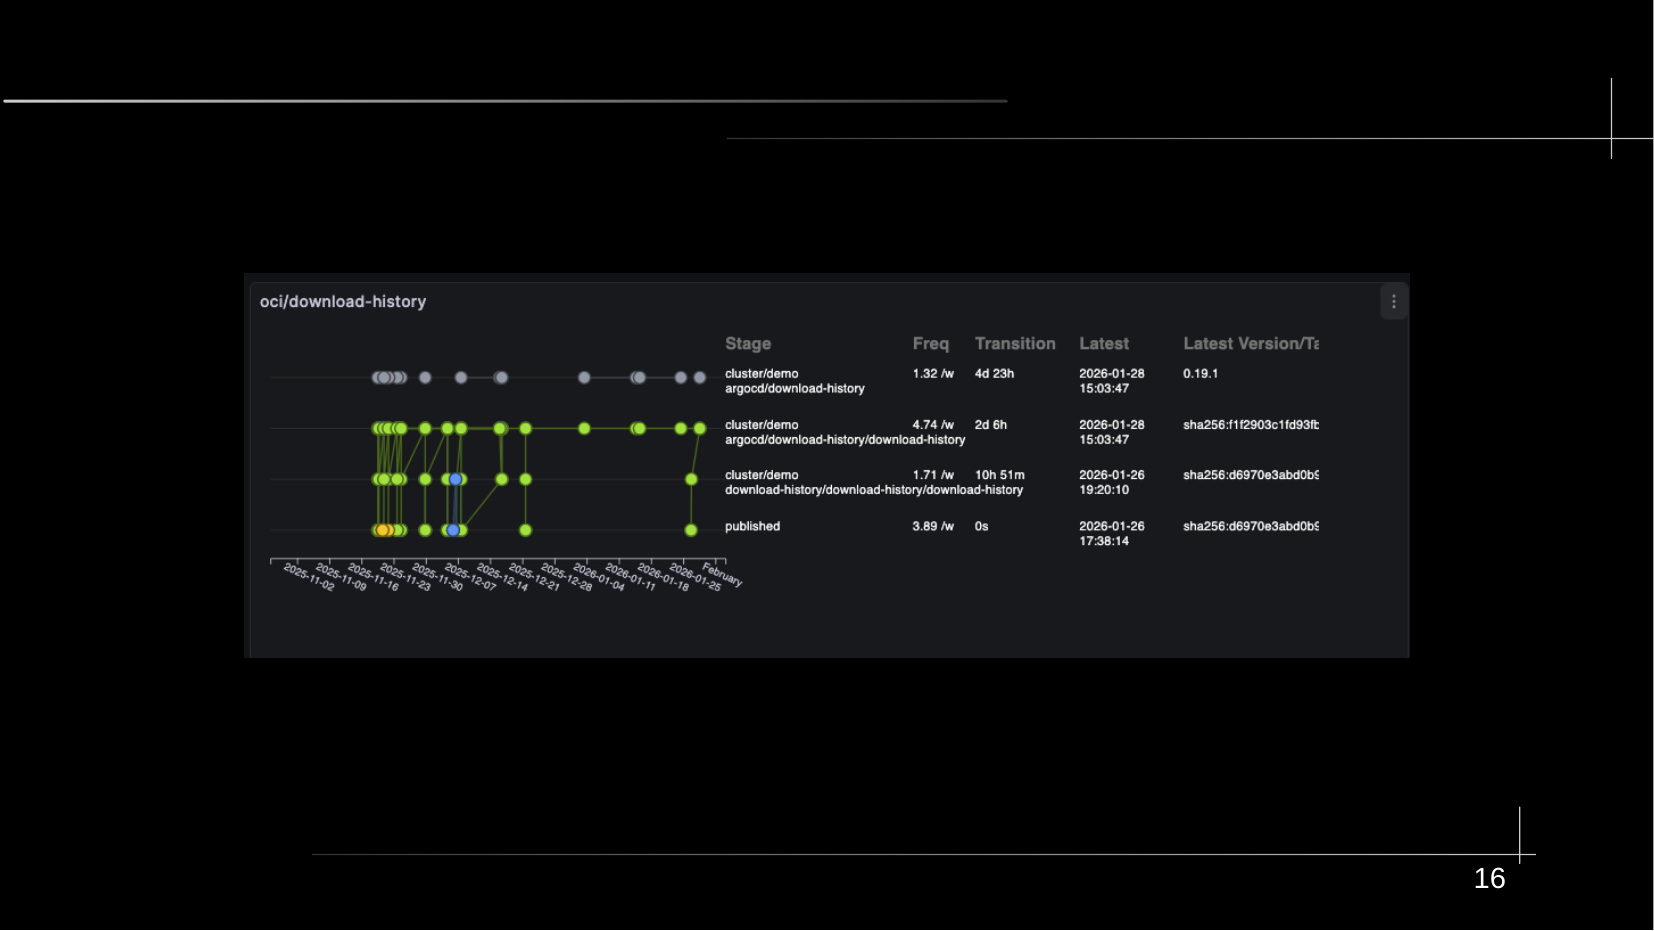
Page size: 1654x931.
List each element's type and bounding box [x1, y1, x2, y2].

picture [244, 273, 1410, 658]
